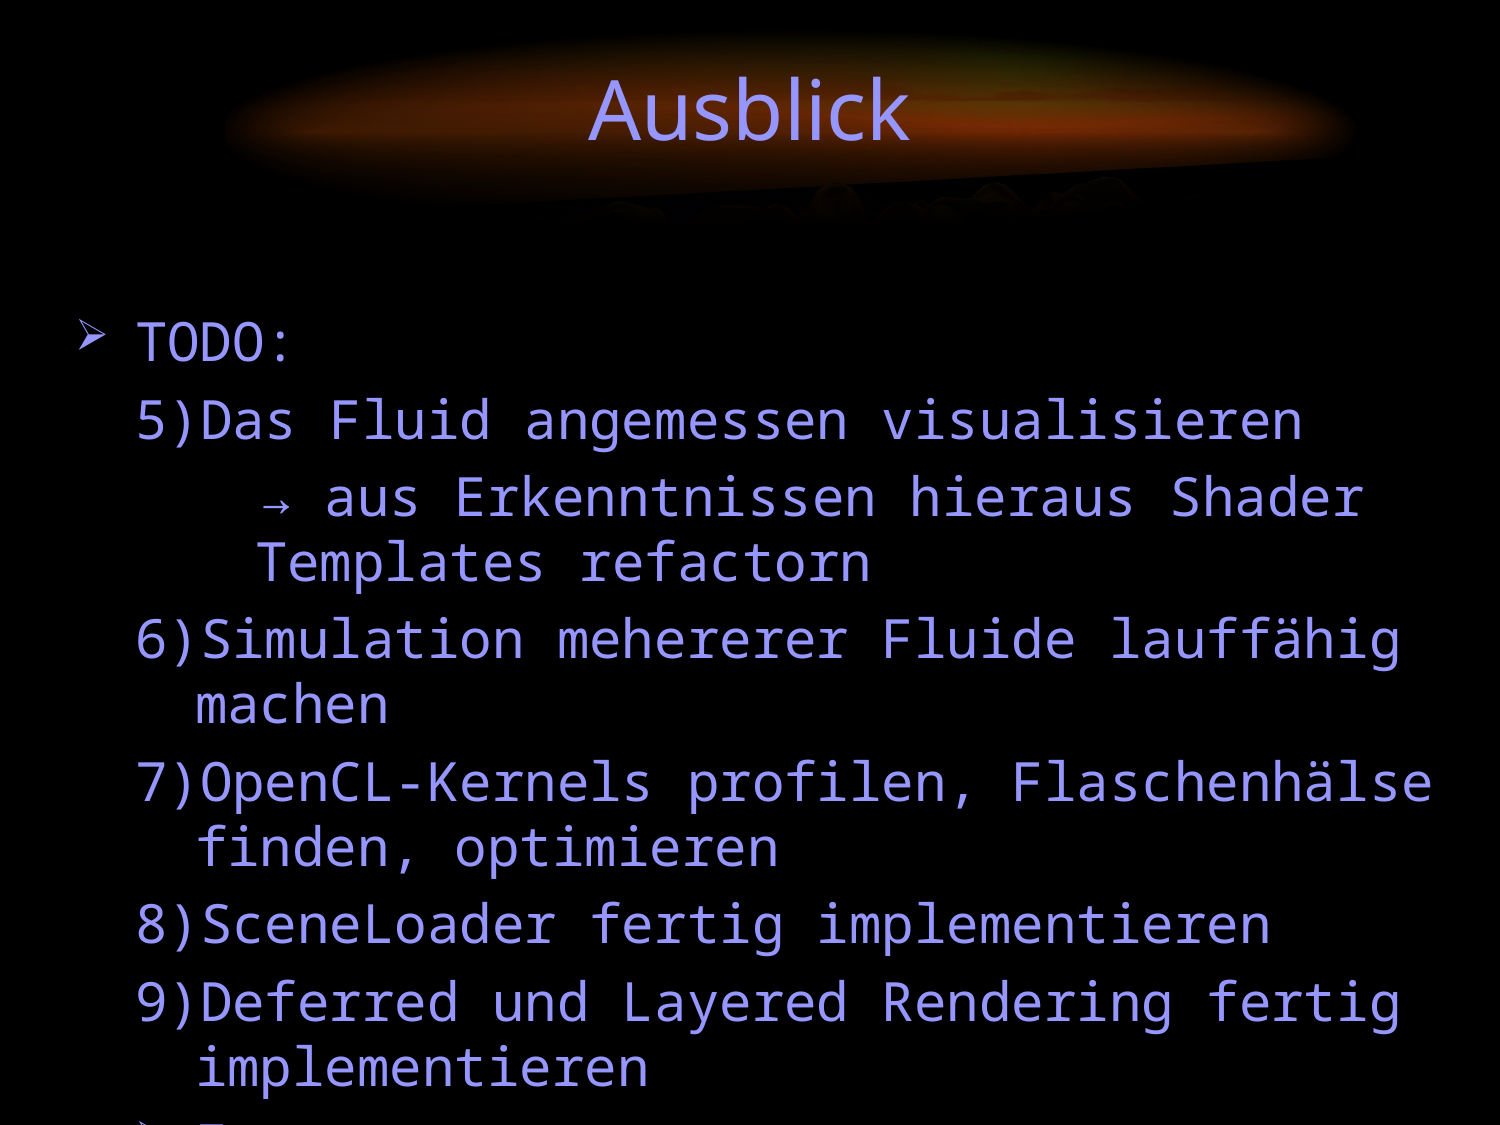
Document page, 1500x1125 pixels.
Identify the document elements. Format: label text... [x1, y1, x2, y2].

text_box TODO: Das Fluid angemessen visualisieren → aus Erkenntnissen hieraus Shader Templates refactorn Simulation mehererer Fluide lauffähig machen OpenCL-Kernels profilen, Flaschenhälse finden, optimieren SceneLoader fertig implementieren Deferred und Layered Rendering fertig implementieren Etc. pp. [0, 299, 1471, 1088]
text_box Ausblick [75, 0, 1426, 216]
text_box [112, 0, 1463, 241]
